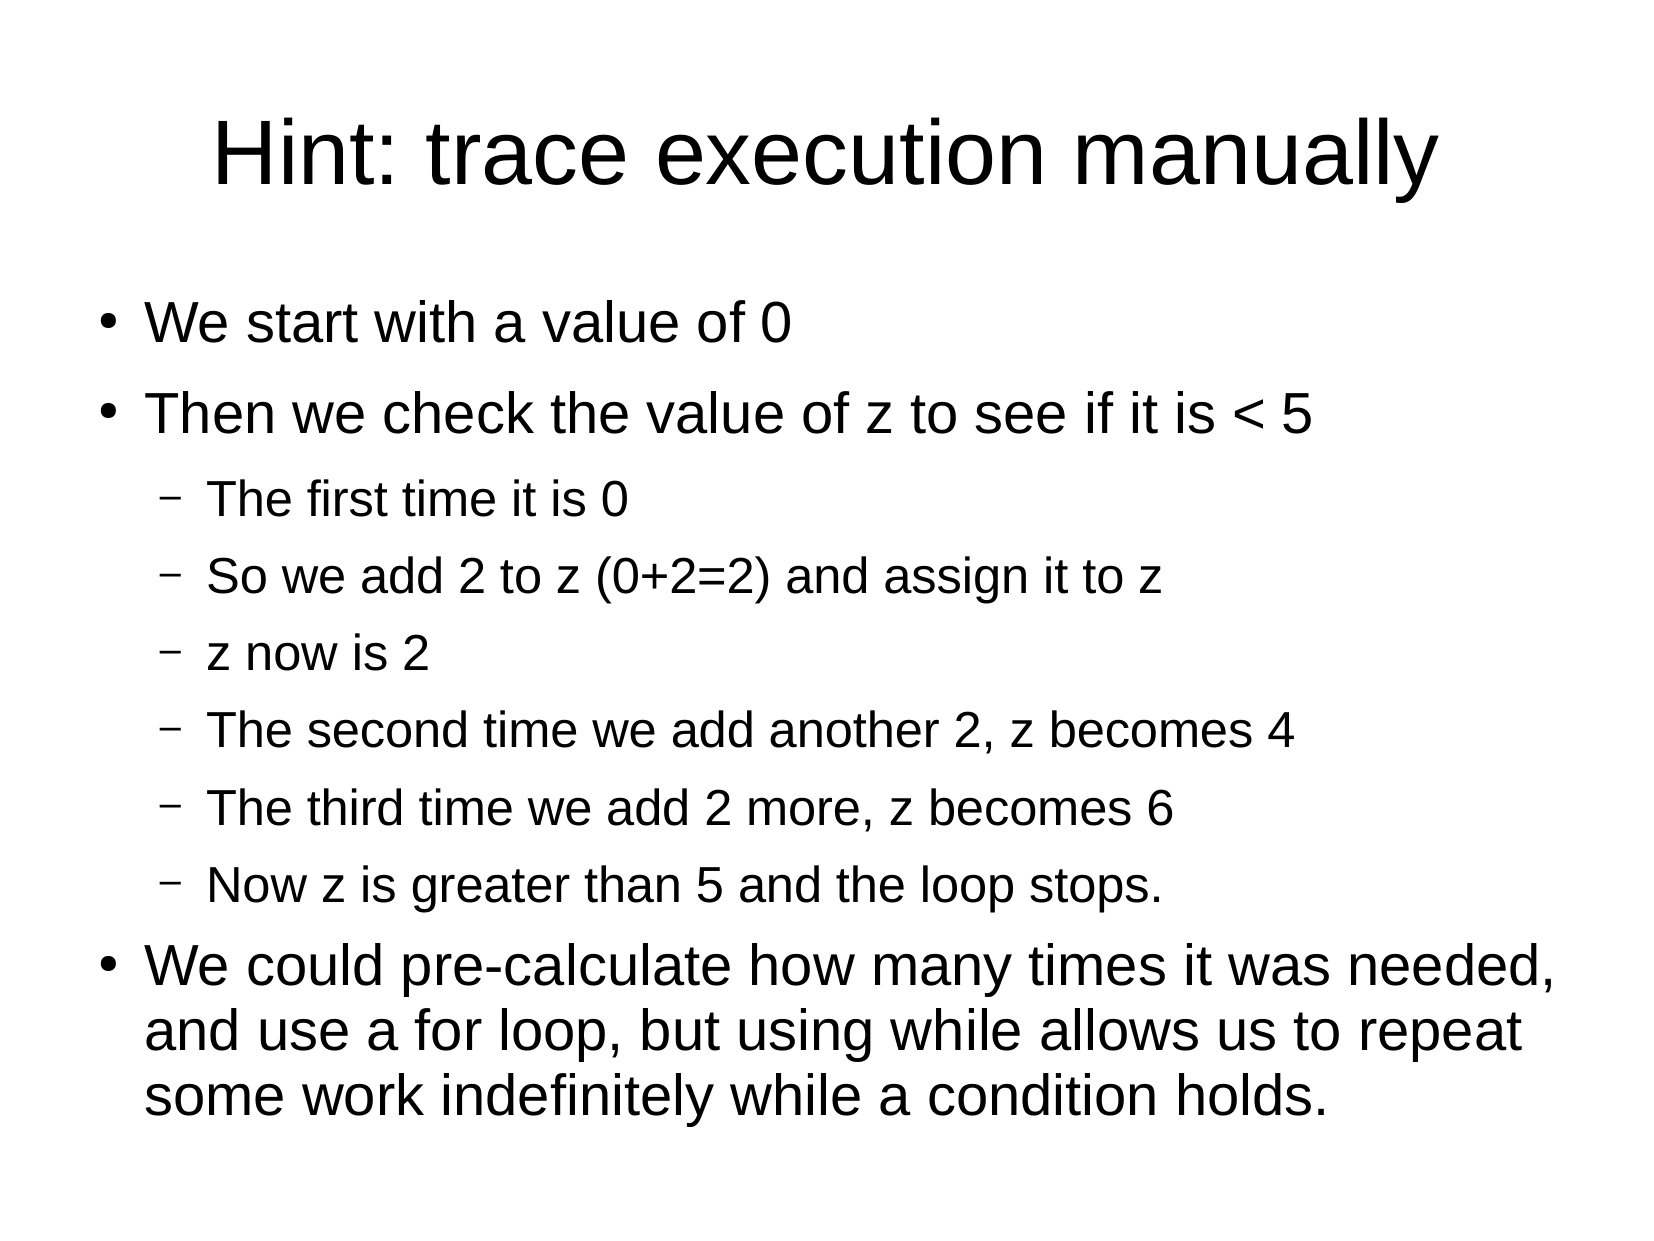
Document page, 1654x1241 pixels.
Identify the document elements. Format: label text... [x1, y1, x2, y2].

title Hint: trace execution manually [82, 49, 1571, 257]
list We start with a value of 0 Then we check the value of z to see if it is < 5 The first time it is 0 So we add 2 to z (0+2=2) and assign it to z z now is 2 The second time we add another 2, z becomes 4 The third time we add 2 more, z becomes 6 Now z is greater than 5 and the loop stops. We could pre-calculate how many times it was needed, and use a for loop, but using while allows us to repeat some work indefinitely while a condition holds. [82, 290, 1571, 1170]
